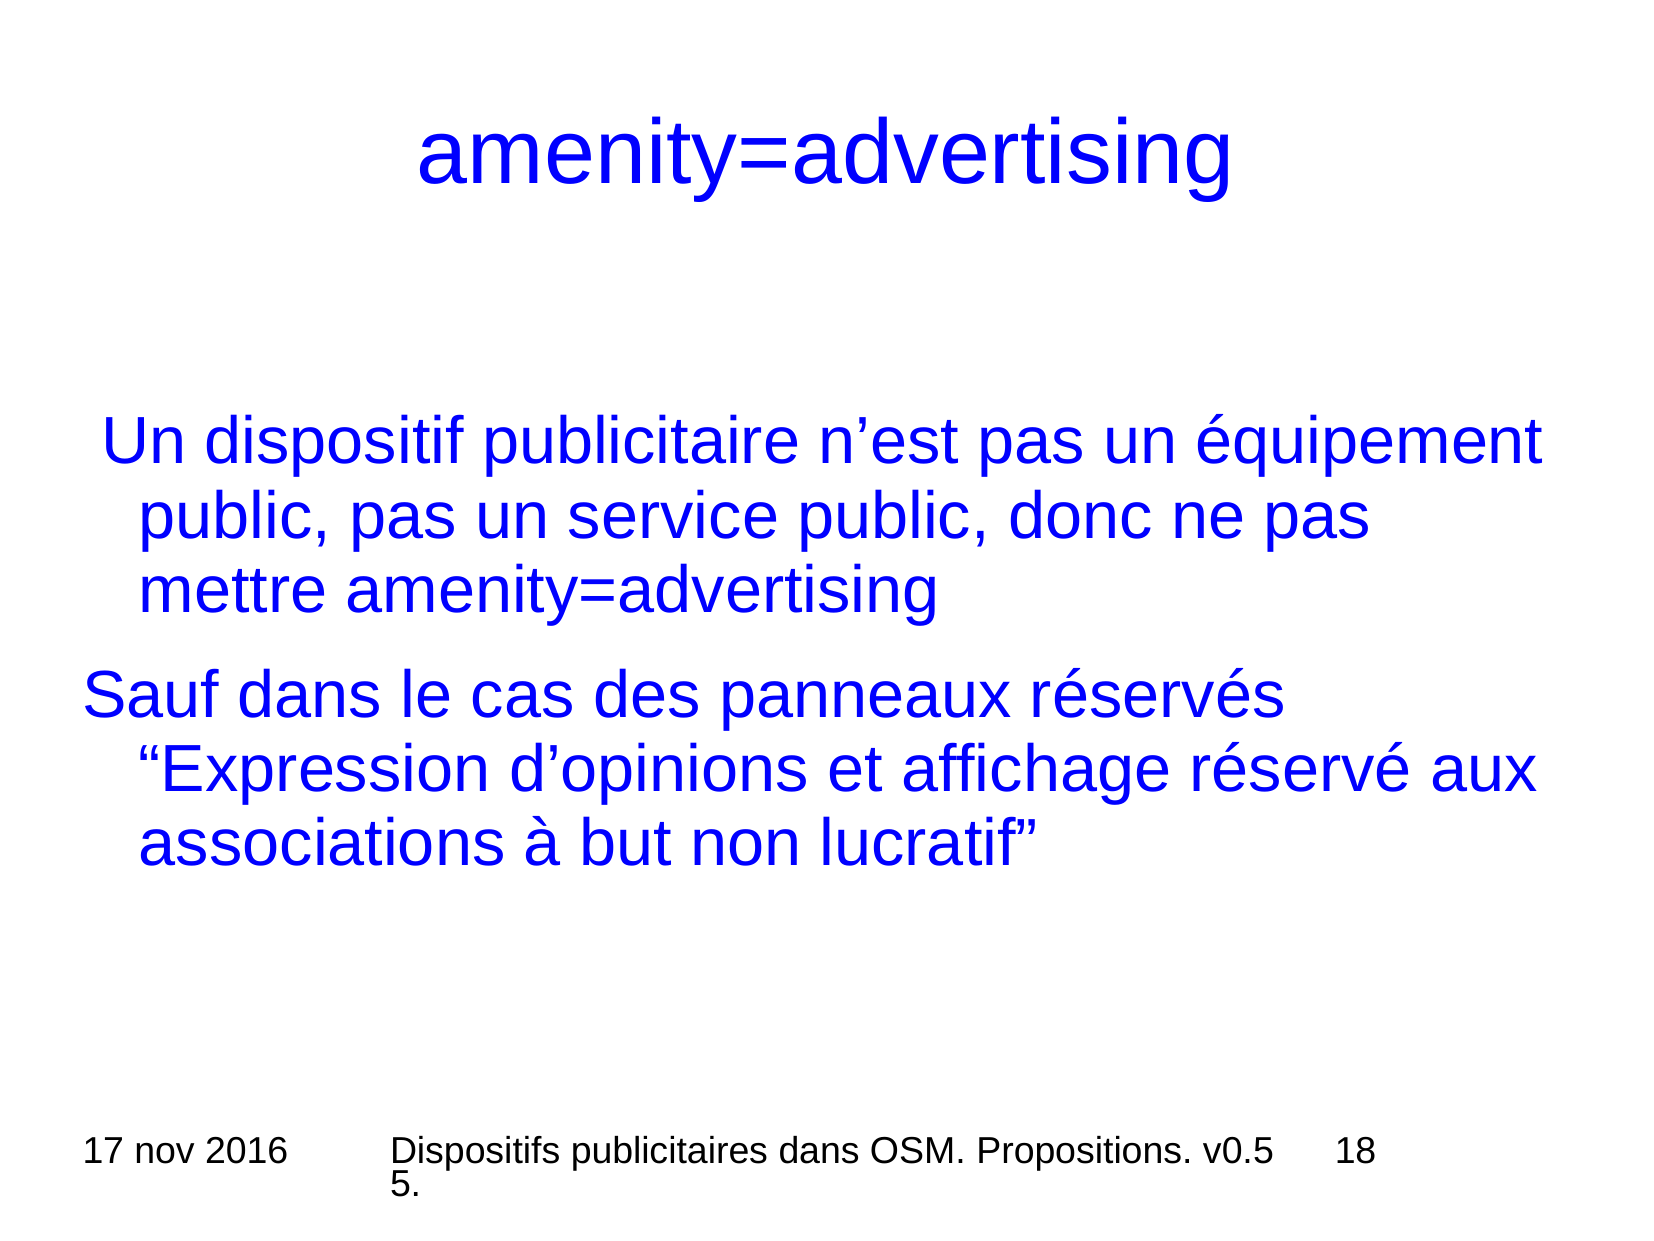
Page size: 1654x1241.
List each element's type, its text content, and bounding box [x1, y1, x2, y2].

list Un dispositif publicitaire n’est pas un équipement public, pas un service public, donc ne pas mettre amenity=advertising Sauf dans le cas des panneaux réservés “Expression d’opinions et affichage réservé aux associations à but non lucratif” [82, 290, 1571, 1009]
title amenity=advertising [82, 49, 1571, 256]
